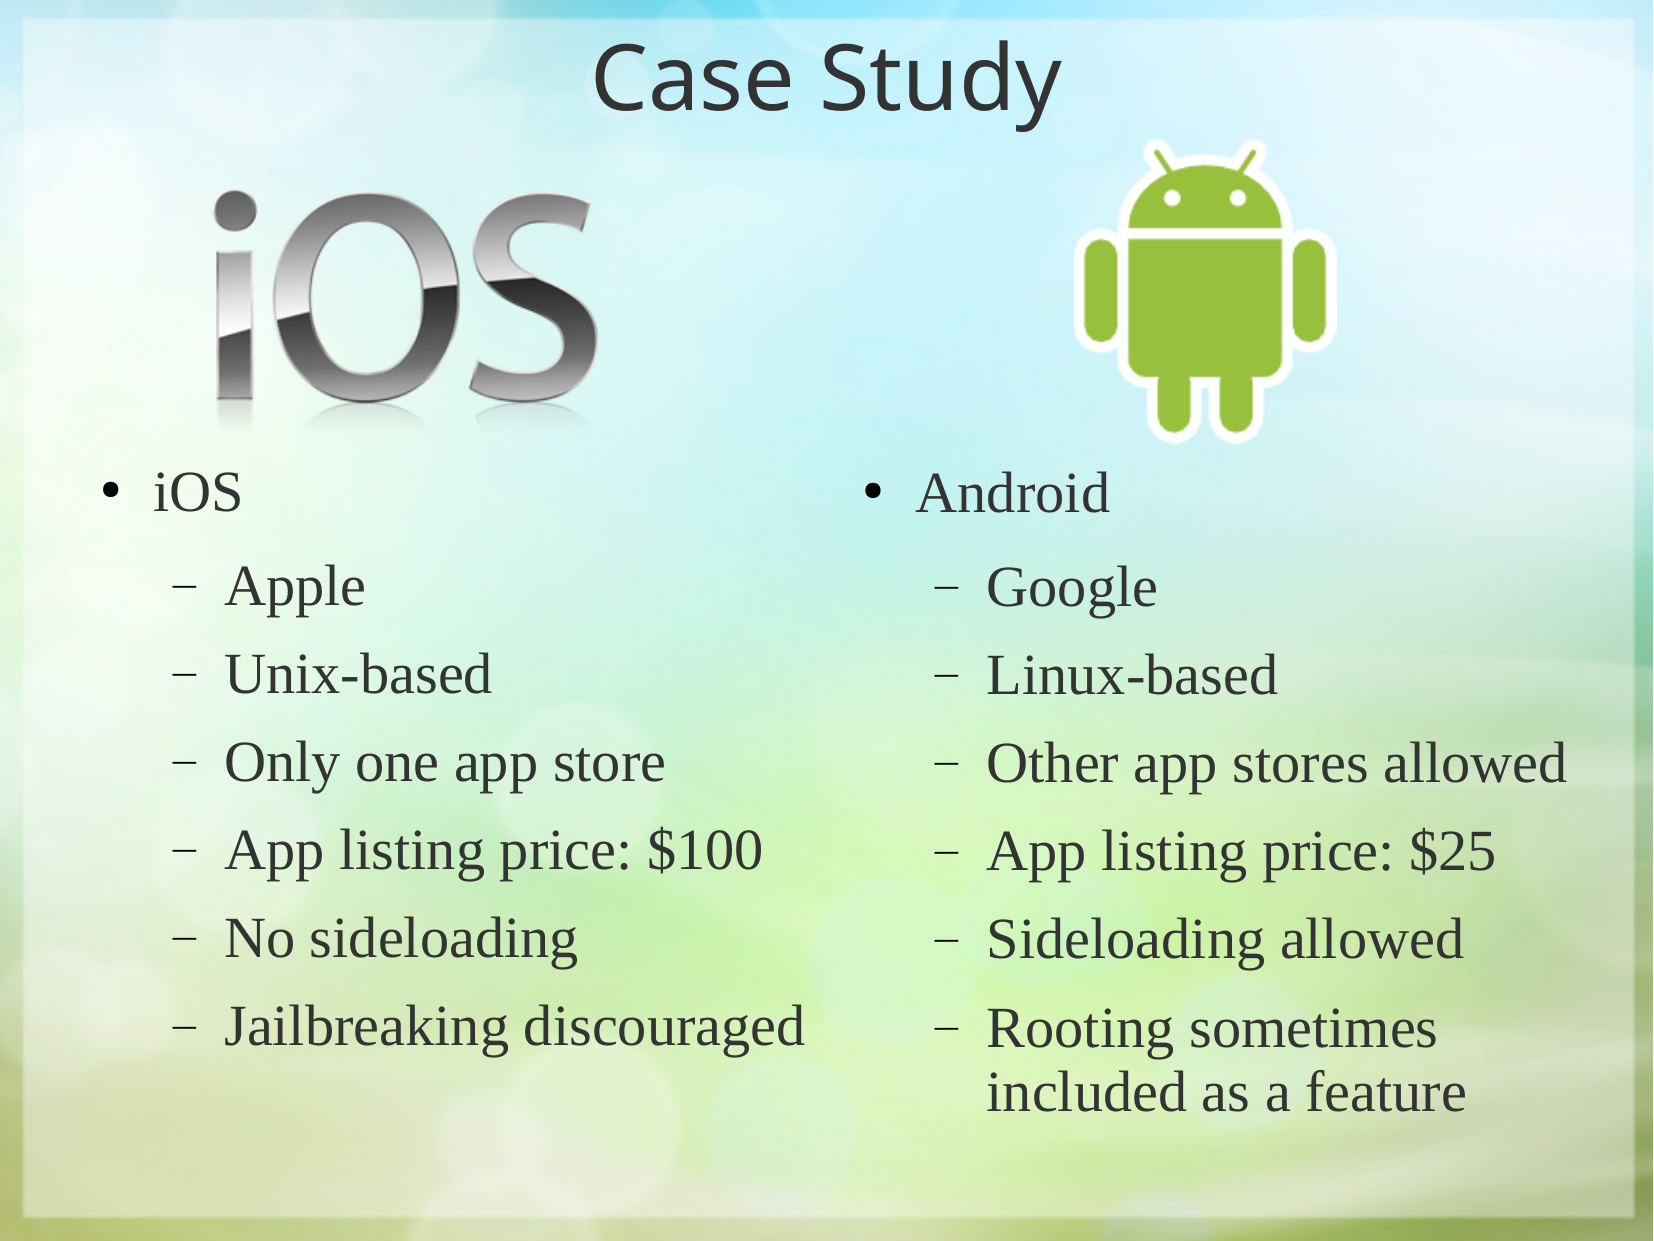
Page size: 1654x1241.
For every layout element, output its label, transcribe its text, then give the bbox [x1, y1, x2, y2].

list Android Google Linux-based Other app stores allowed App listing price: $25 Sideloading allowed Rooting sometimes included as a feature [844, 460, 1571, 1125]
picture [0, 0, 1654, 1241]
list iOS Apple Unix-based Only one app store App listing price: $100 No sideloading Jailbreaking discouraged [82, 458, 809, 1171]
title Case Study [82, 0, 1571, 151]
